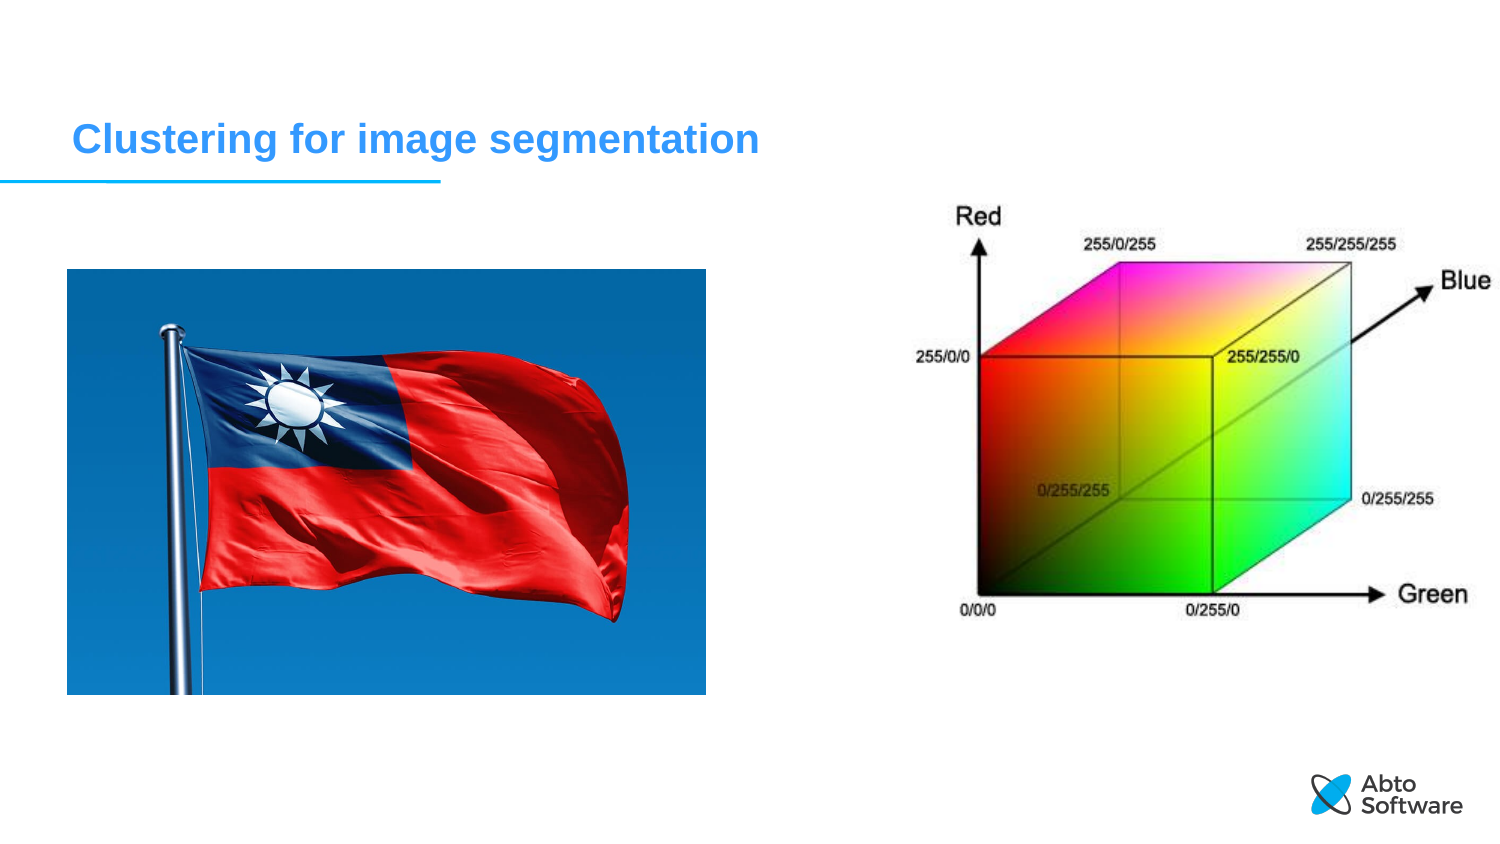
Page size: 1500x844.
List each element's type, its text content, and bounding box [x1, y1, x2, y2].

picture [1299, 771, 1474, 817]
picture [67, 269, 706, 696]
picture [900, 172, 1500, 631]
title Clustering for image segmentation [71, 68, 1311, 210]
